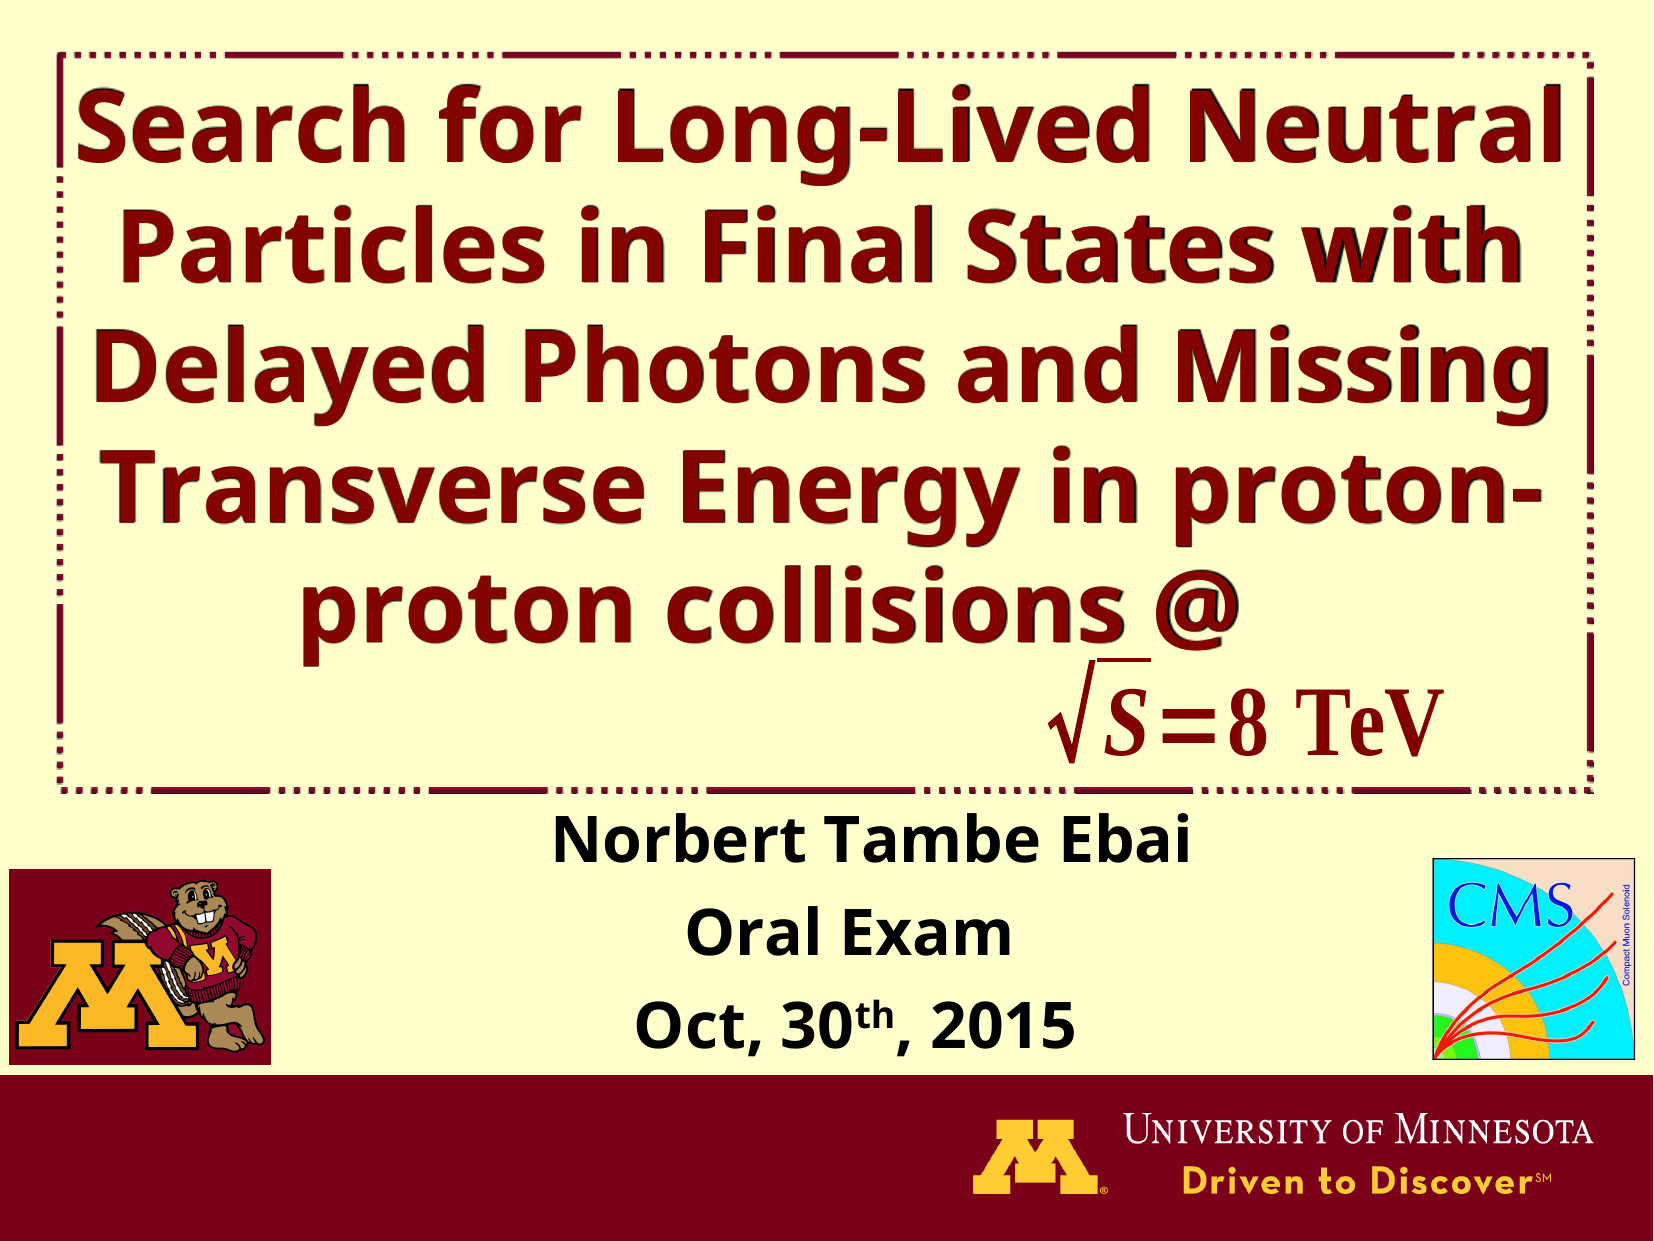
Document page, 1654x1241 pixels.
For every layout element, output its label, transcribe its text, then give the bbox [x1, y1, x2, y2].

title Search for Long-Lived Neutral Particles in Final States with Delayed Photons and Missing Transverse Energy in proton-proton collisions @ [60, 55, 1591, 791]
picture [1432, 857, 1636, 1060]
list Norbert Tambe Ebai Oral Exam Oct, 30th, 2015 [495, 791, 1306, 1077]
chart [1035, 652, 1454, 778]
picture [0, 1075, 1654, 1241]
picture [9, 869, 271, 1066]
